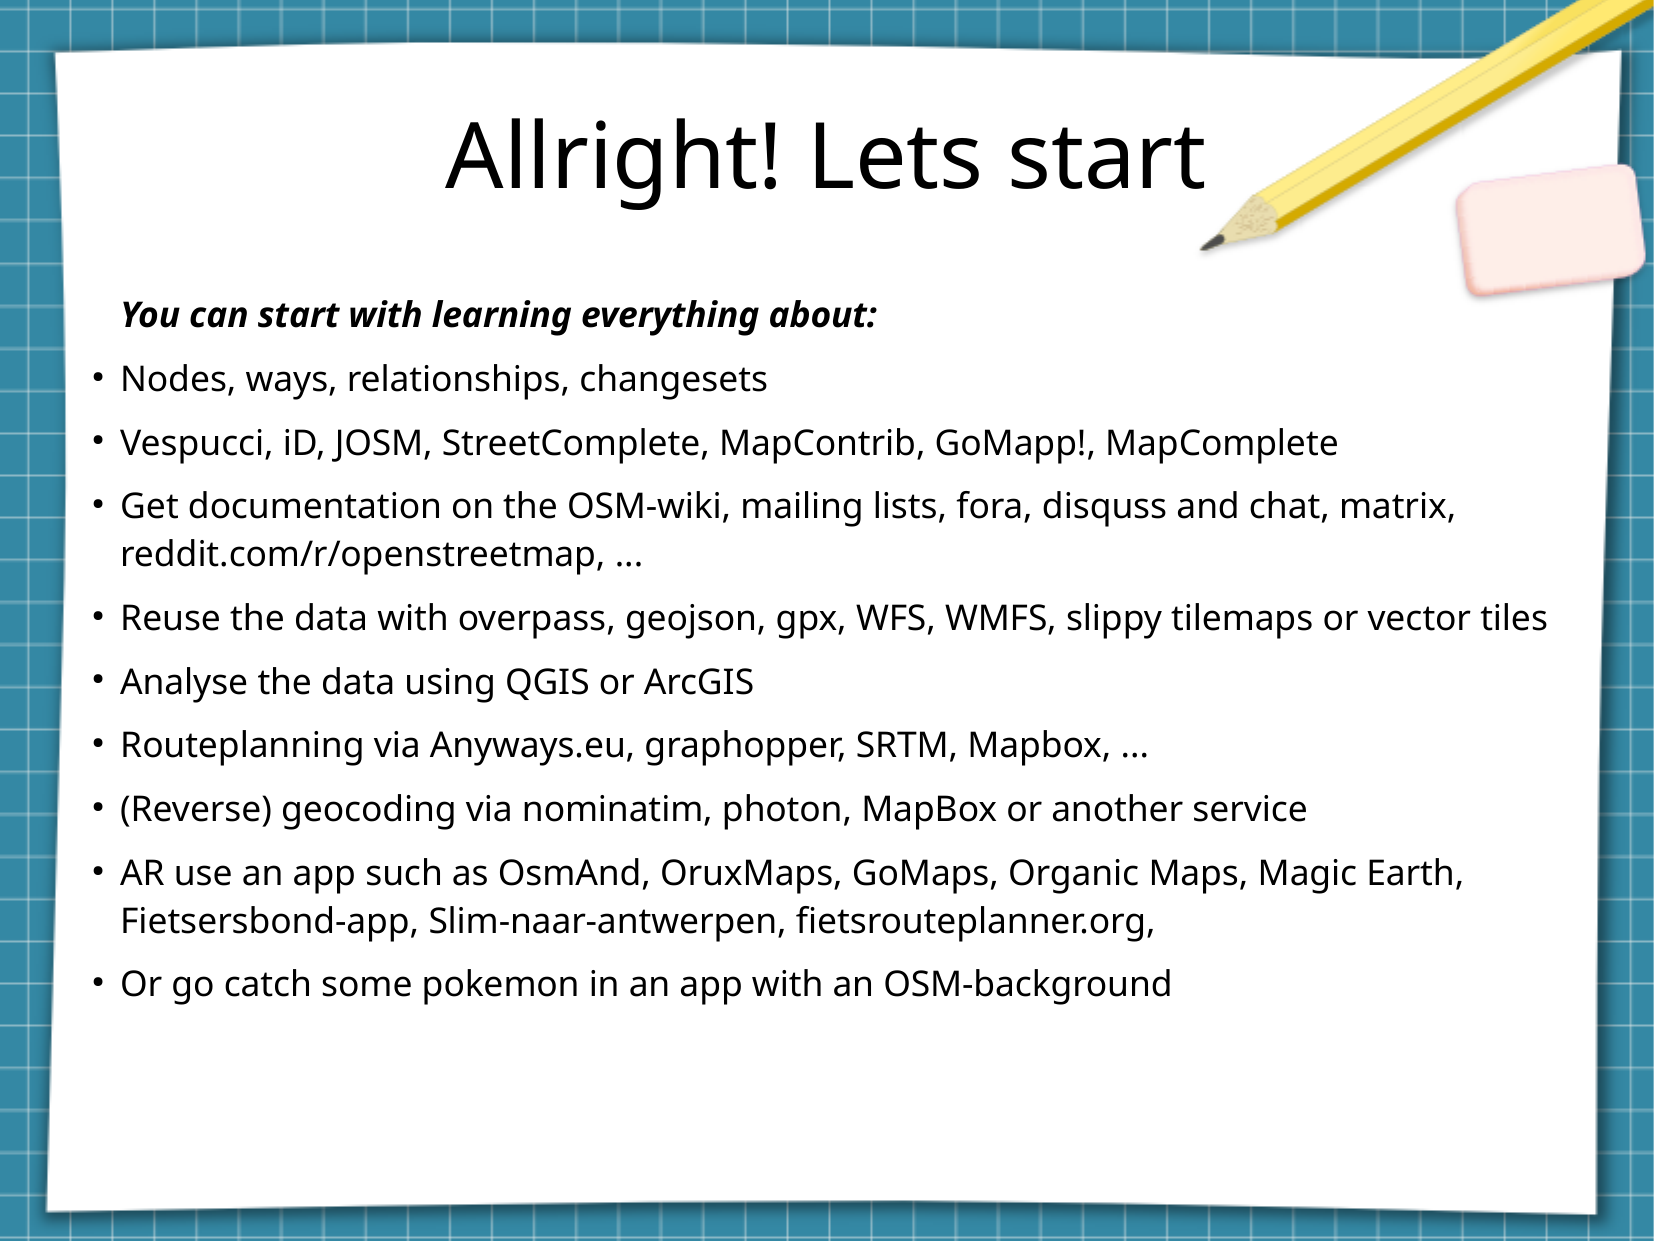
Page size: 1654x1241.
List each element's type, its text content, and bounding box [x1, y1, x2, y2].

picture [0, 0, 1654, 1241]
list You can start with learning everything about: Nodes, ways, relationships, changesets Vespucci, iD, JOSM, StreetComplete, MapContrib, GoMapp!, MapComplete Get documentation on the OSM-wiki, mailing lists, fora, disquss and chat, matrix, reddit.com/r/openstreetmap, ... Reuse the data with overpass, geojson, gpx, WFS, WMFS, slippy tilemaps or vector tiles Analyse the data using QGIS or ArcGIS Routeplanning via Anyways.eu, graphopper, SRTM, Mapbox, ... (Reverse) geocoding via nominatim, photon, MapBox or another service AR use an app such as OsmAnd, OruxMaps, GoMaps, Organic Maps, Magic Earth, Fietsersbond-app, Slim-naar-antwerpen, fietsrouteplanner.org, Or go catch some pokemon in an app with an OSM-background [82, 290, 1571, 1010]
title Allright! Lets start [82, 49, 1571, 257]
